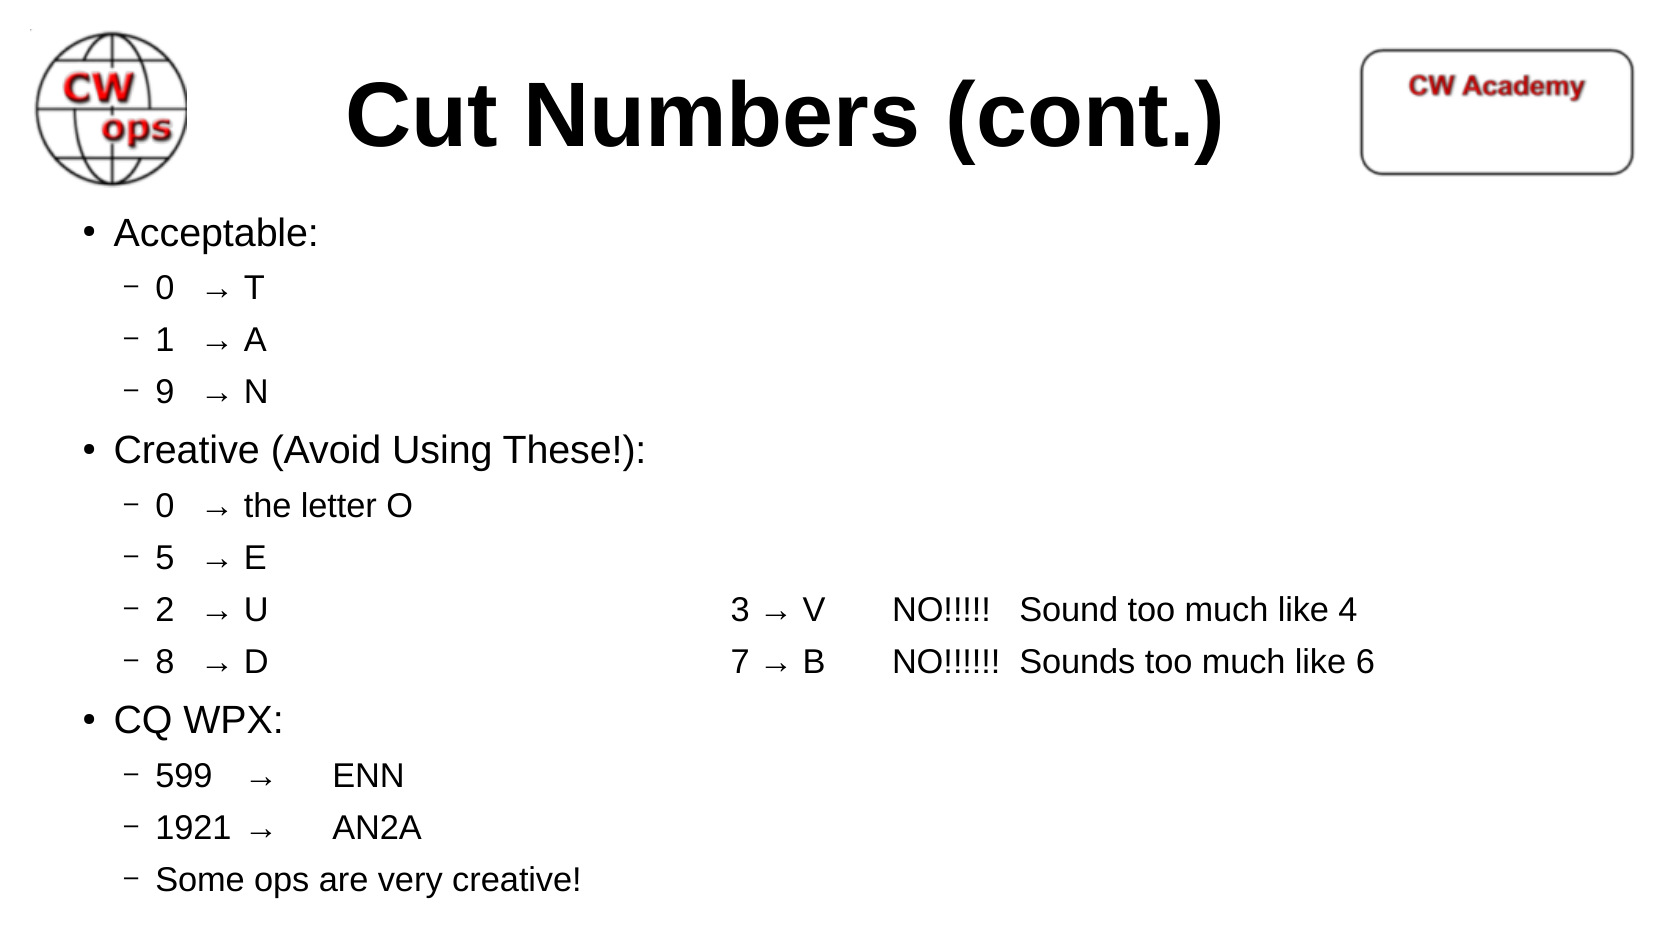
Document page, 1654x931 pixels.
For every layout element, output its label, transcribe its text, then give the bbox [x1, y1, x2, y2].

picture [30, 29, 187, 180]
picture [1531, 37, 1640, 186]
list Acceptable: 0 → T 1 → A 9 → N Creative (Avoid Using These!): 0 → the letter O 5 → E 2 → U 3 → V NO!!!!! Sound too much like 4 8 → D 7 → B NO!!!!!! Sounds too much like 6 CQ WPX: 599 → ENN 1921 → AN2A Some ops are very creative! [71, 210, 1561, 901]
title Cut Numbers (cont.) [41, 37, 1531, 193]
